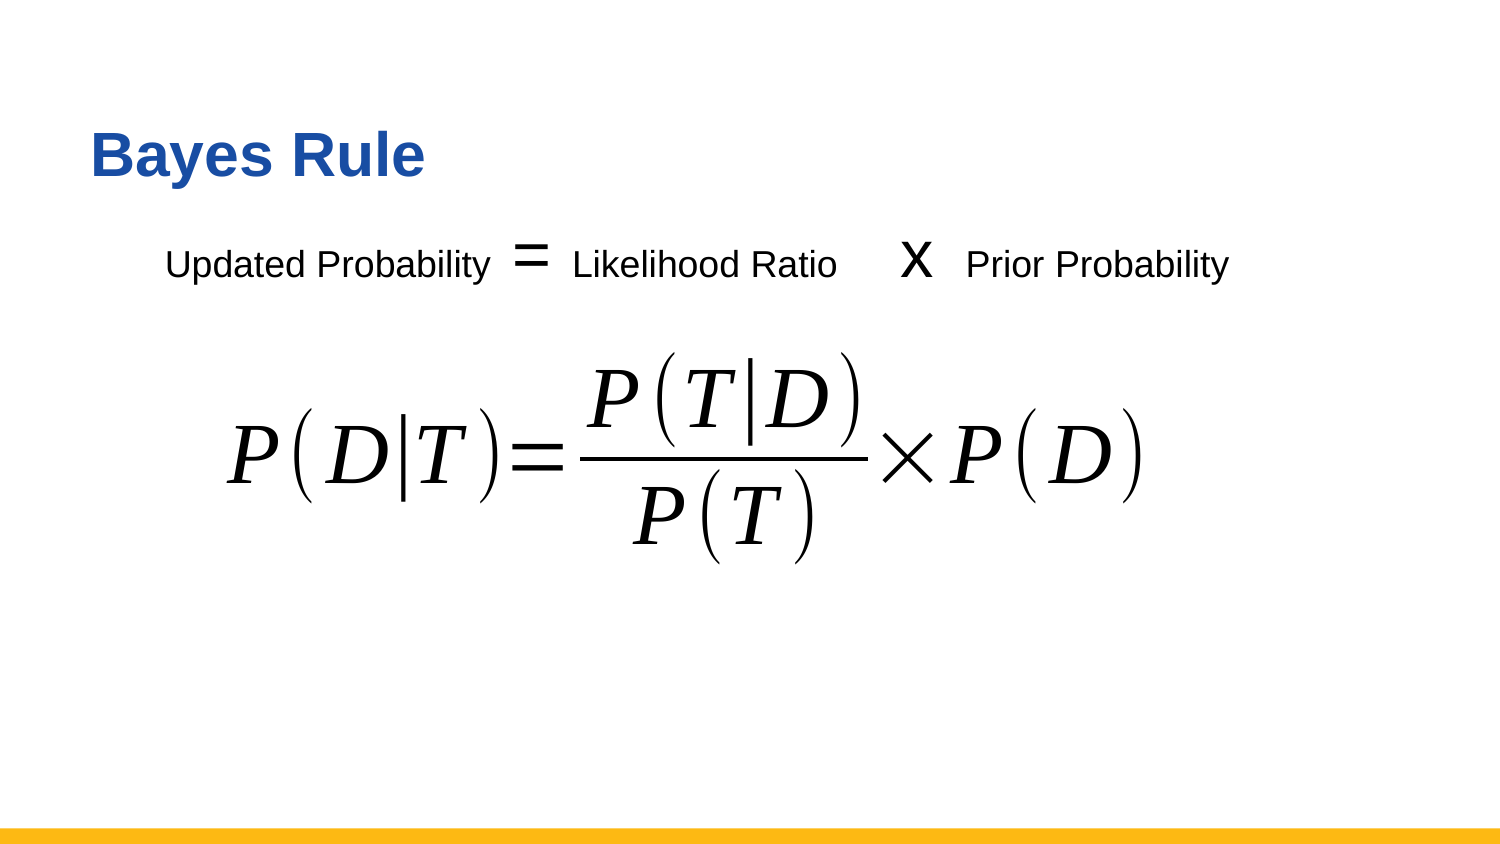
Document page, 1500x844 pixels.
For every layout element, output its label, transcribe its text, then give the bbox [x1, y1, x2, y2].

title Bayes Rule [75, 0, 1425, 197]
chart [216, 347, 1156, 571]
text_box Updated Probability = Likelihood Ratio x Prior Probability [150, 210, 1352, 342]
